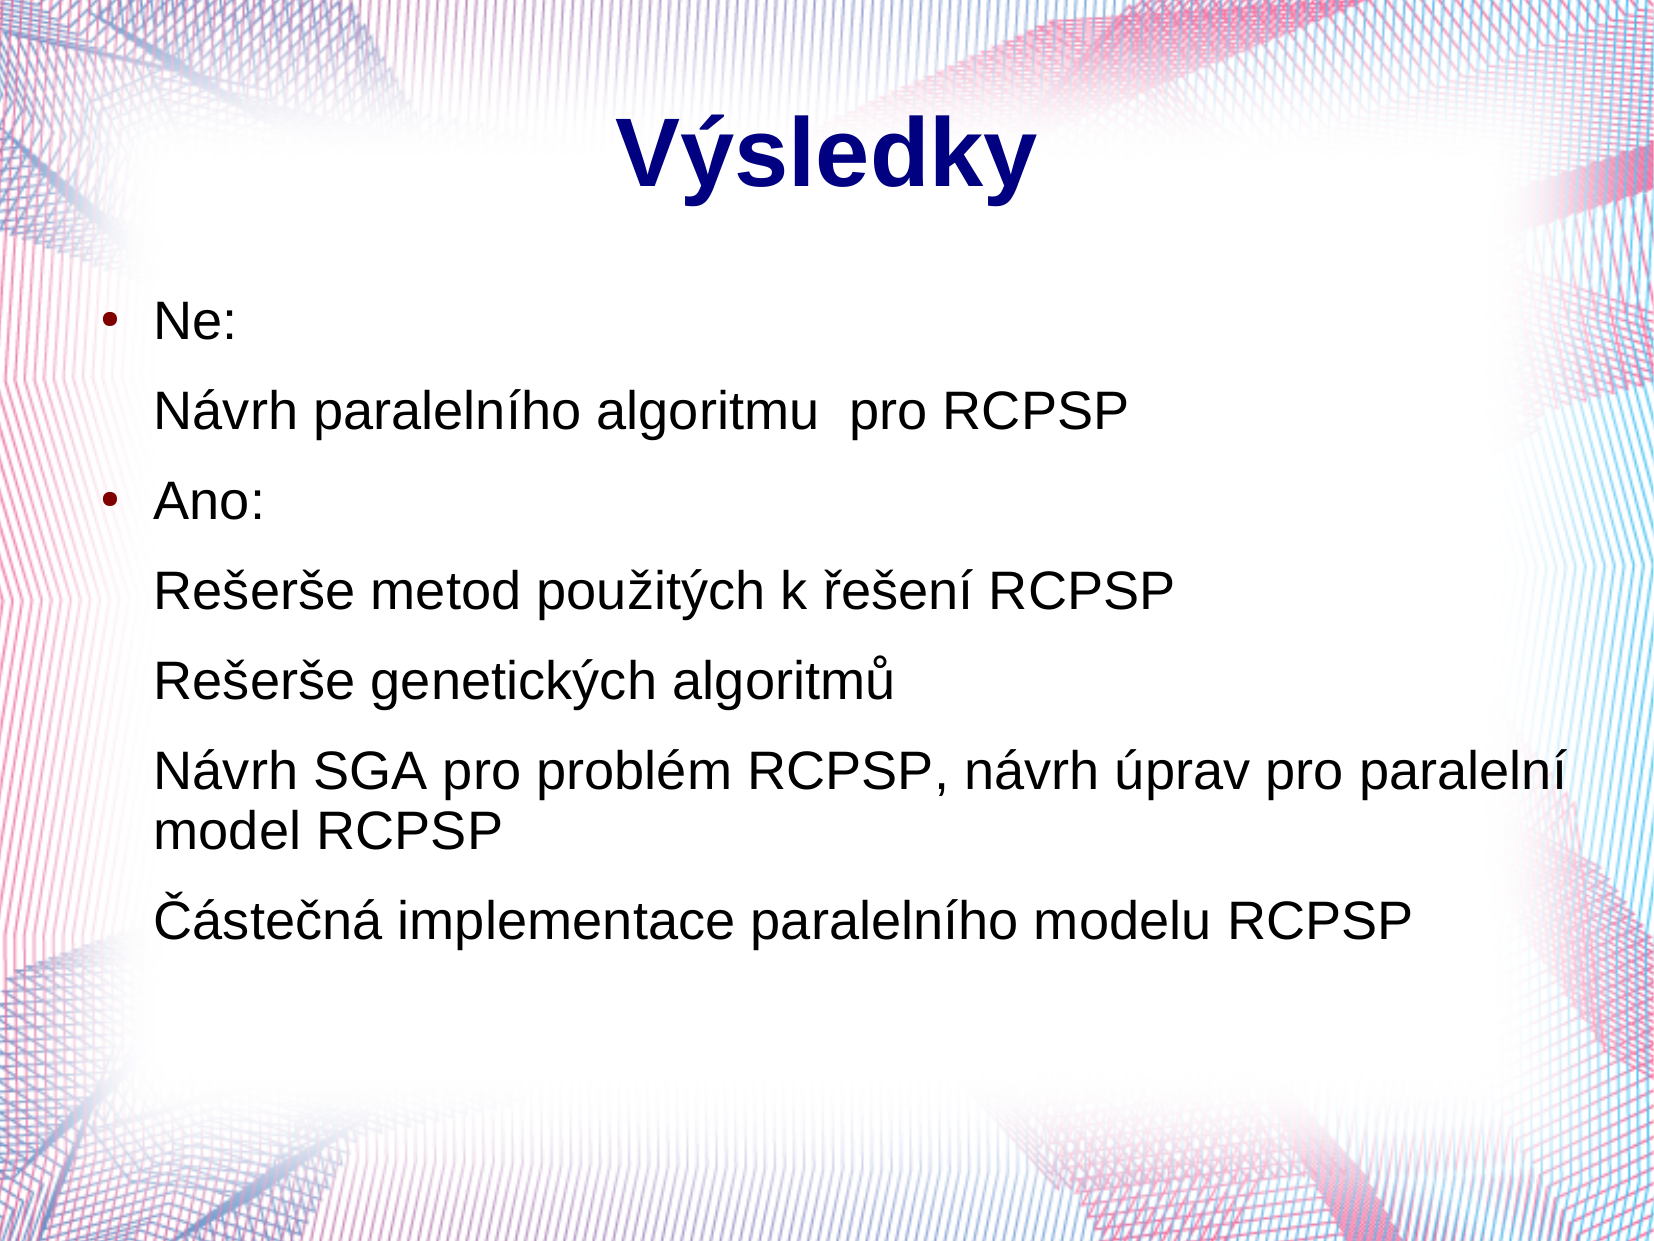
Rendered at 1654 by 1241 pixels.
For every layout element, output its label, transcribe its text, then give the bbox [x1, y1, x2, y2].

list Ne: Návrh paralelního algoritmu pro RCPSP Ano: Rešerše metod použitých k řešení RCPSP Rešerše genetických algoritmů Návrh SGA pro problém RCPSP, návrh úprav pro paralelní model RCPSP Částečná implementace paralelního modelu RCPSP [82, 290, 1571, 1109]
picture [0, 0, 1654, 1241]
title Výsledky [82, 49, 1571, 257]
